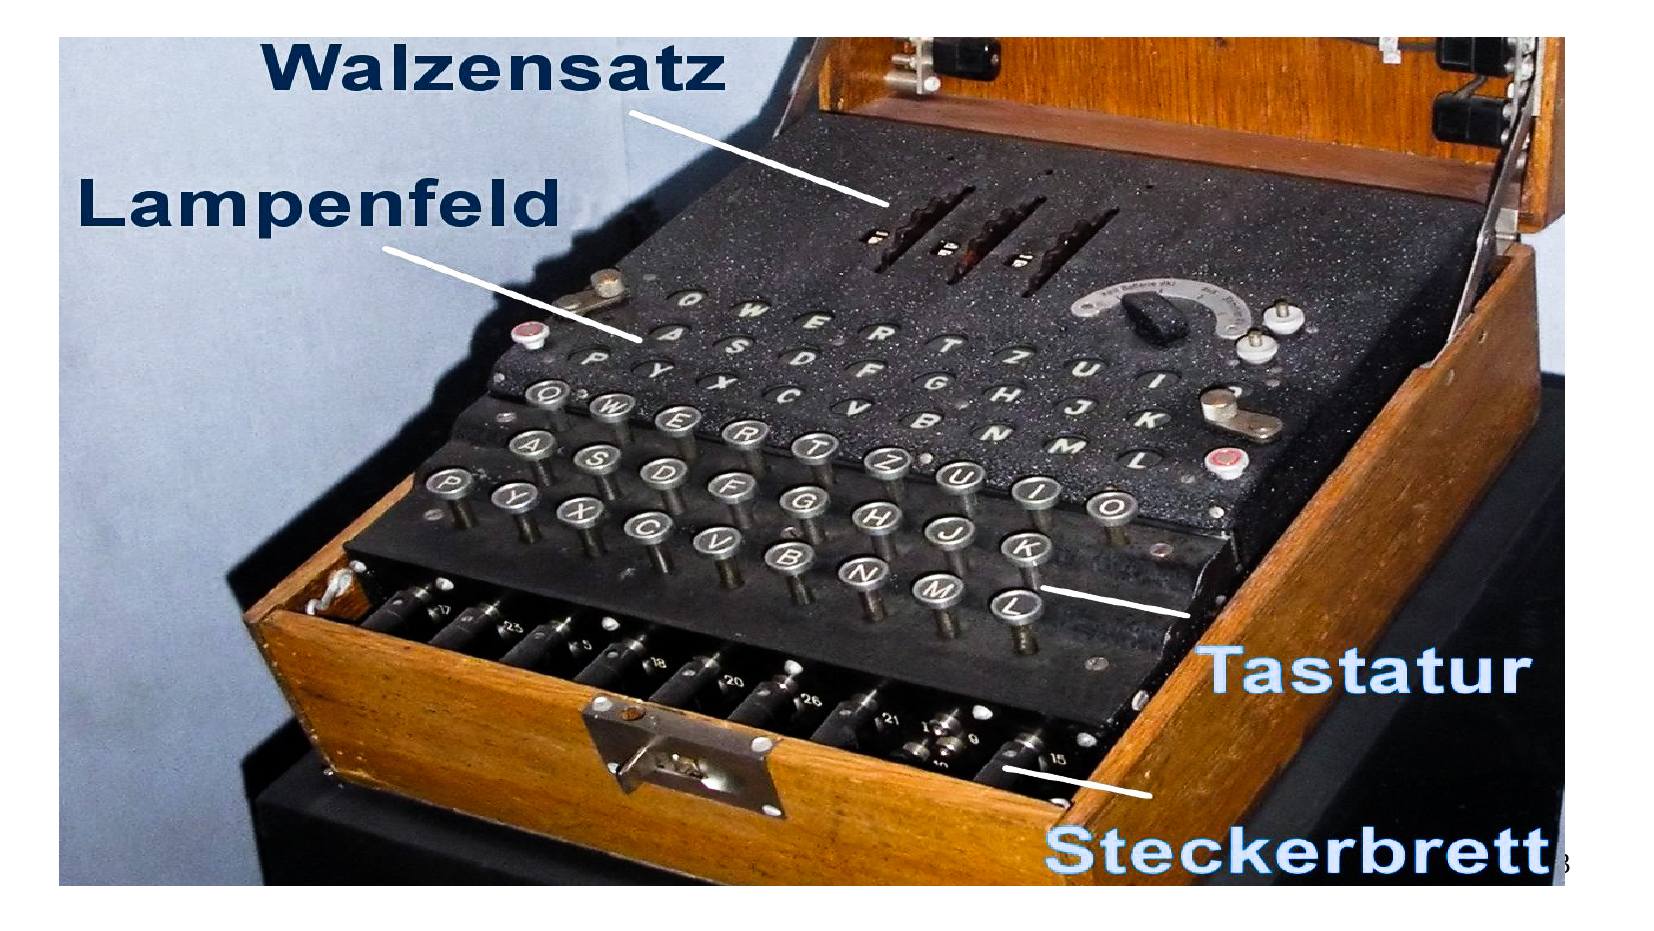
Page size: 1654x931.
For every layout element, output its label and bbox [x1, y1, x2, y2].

picture [59, 37, 1565, 886]
